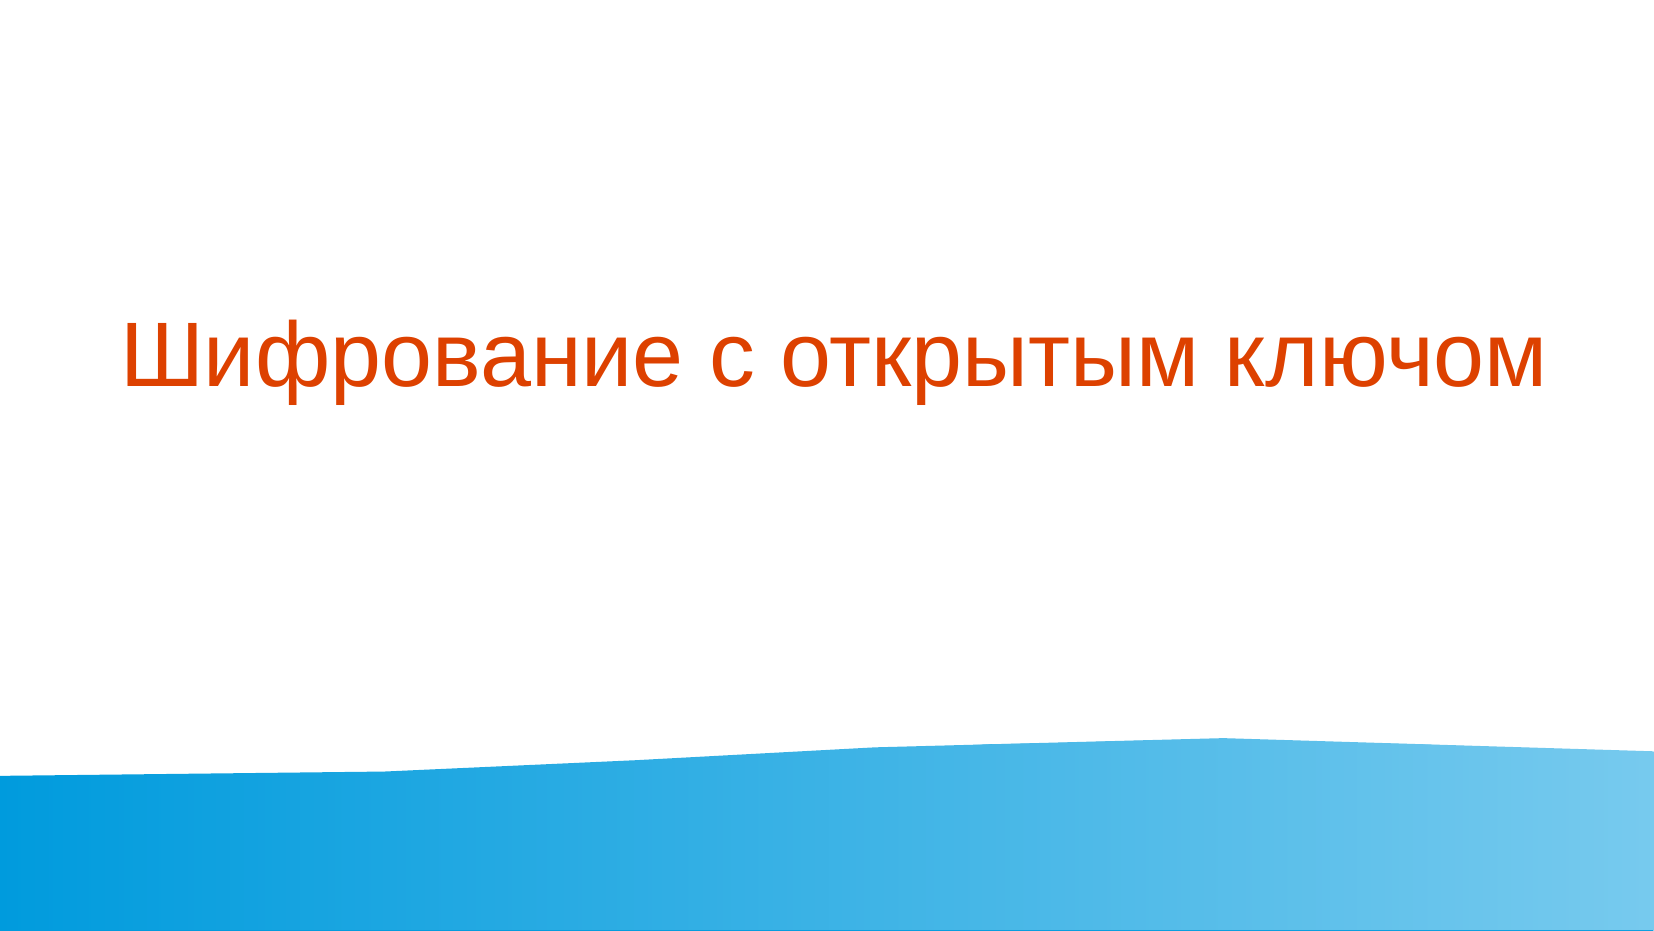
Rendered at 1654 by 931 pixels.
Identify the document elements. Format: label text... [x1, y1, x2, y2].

title Шифрование с открытым ключом [0, 294, 1651, 406]
